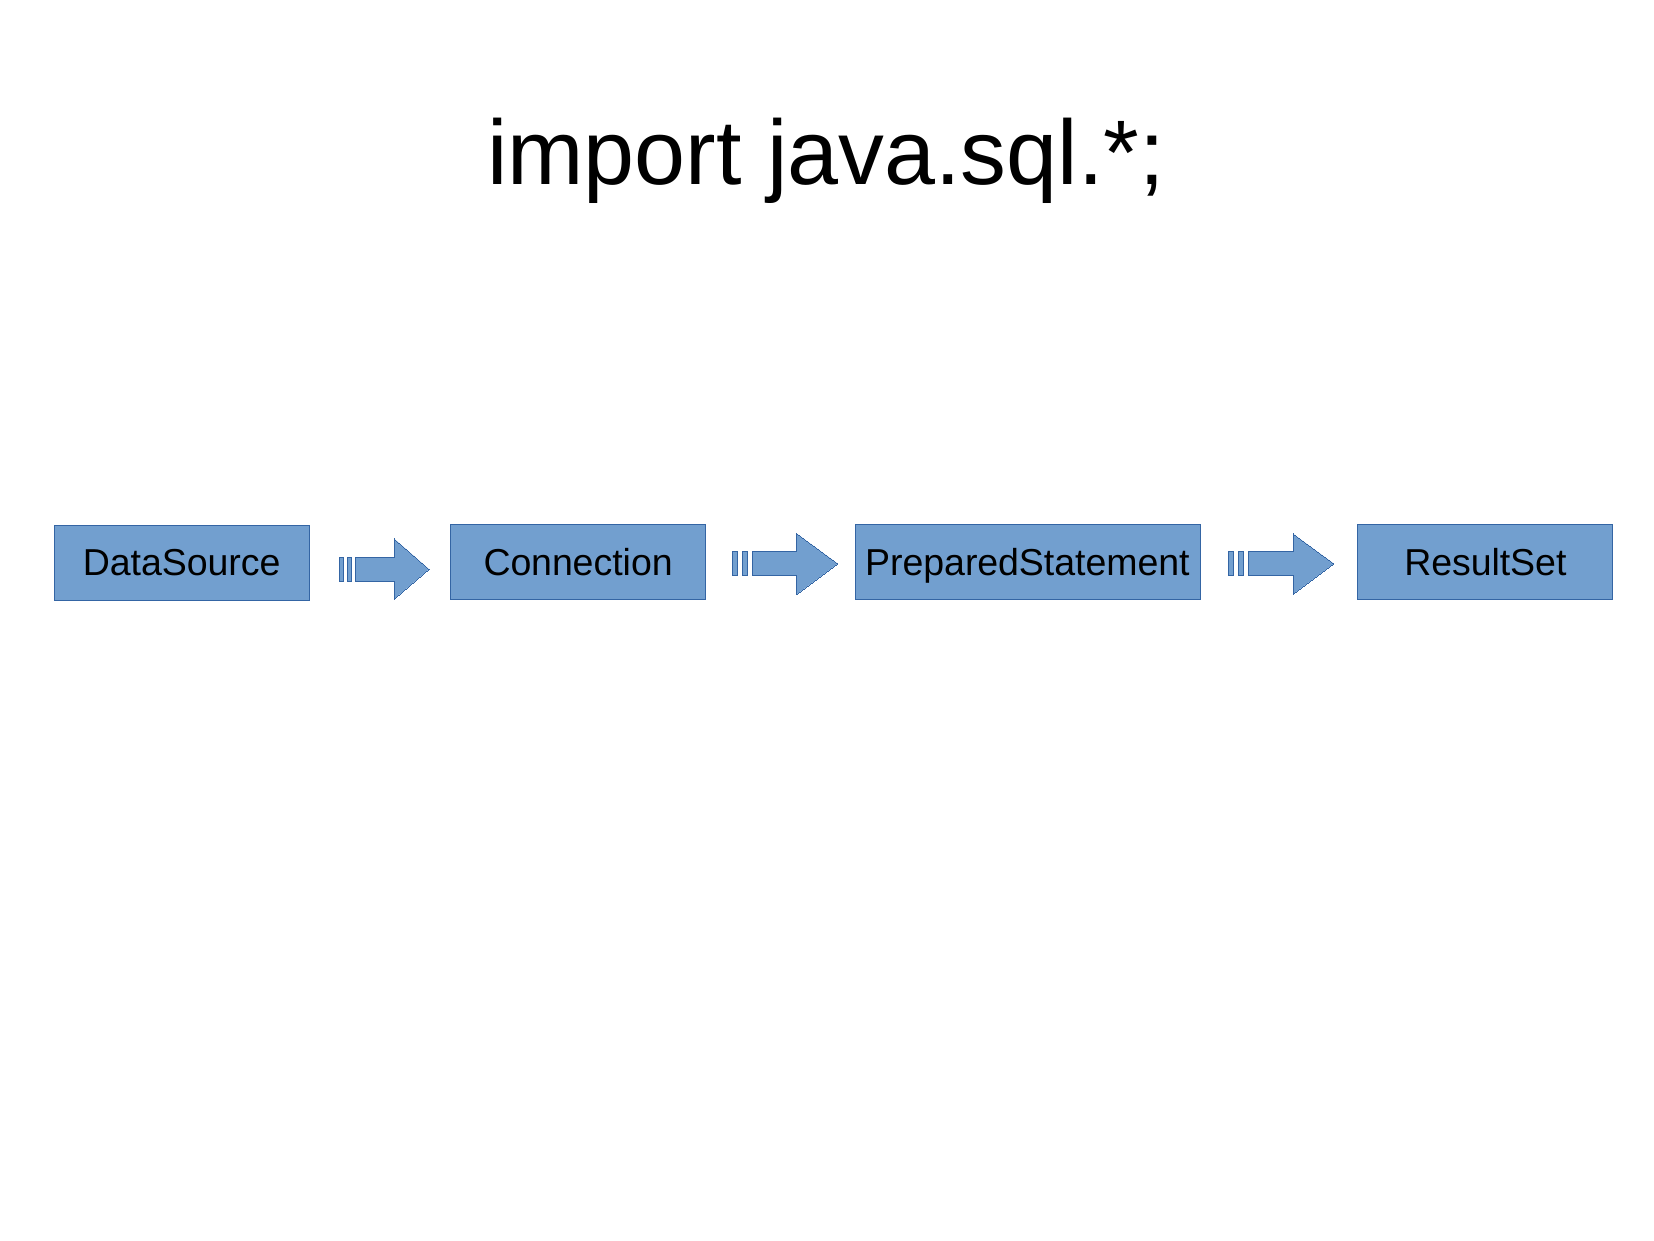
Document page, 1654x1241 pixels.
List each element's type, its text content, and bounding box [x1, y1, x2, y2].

text_box [347, 557, 352, 582]
text_box [1248, 533, 1334, 595]
text_box [1238, 551, 1244, 576]
text_box PreparedStatement [855, 524, 1201, 600]
title import java.sql.*; [82, 49, 1571, 257]
text_box [742, 551, 748, 576]
text_box DataSource [54, 525, 310, 601]
text_box [752, 533, 838, 595]
text_box Connection [450, 524, 706, 600]
text_box [1228, 551, 1234, 576]
text_box ResultSet [1357, 524, 1613, 600]
text_box [732, 551, 738, 576]
text_box [355, 538, 430, 600]
text_box [339, 557, 344, 582]
